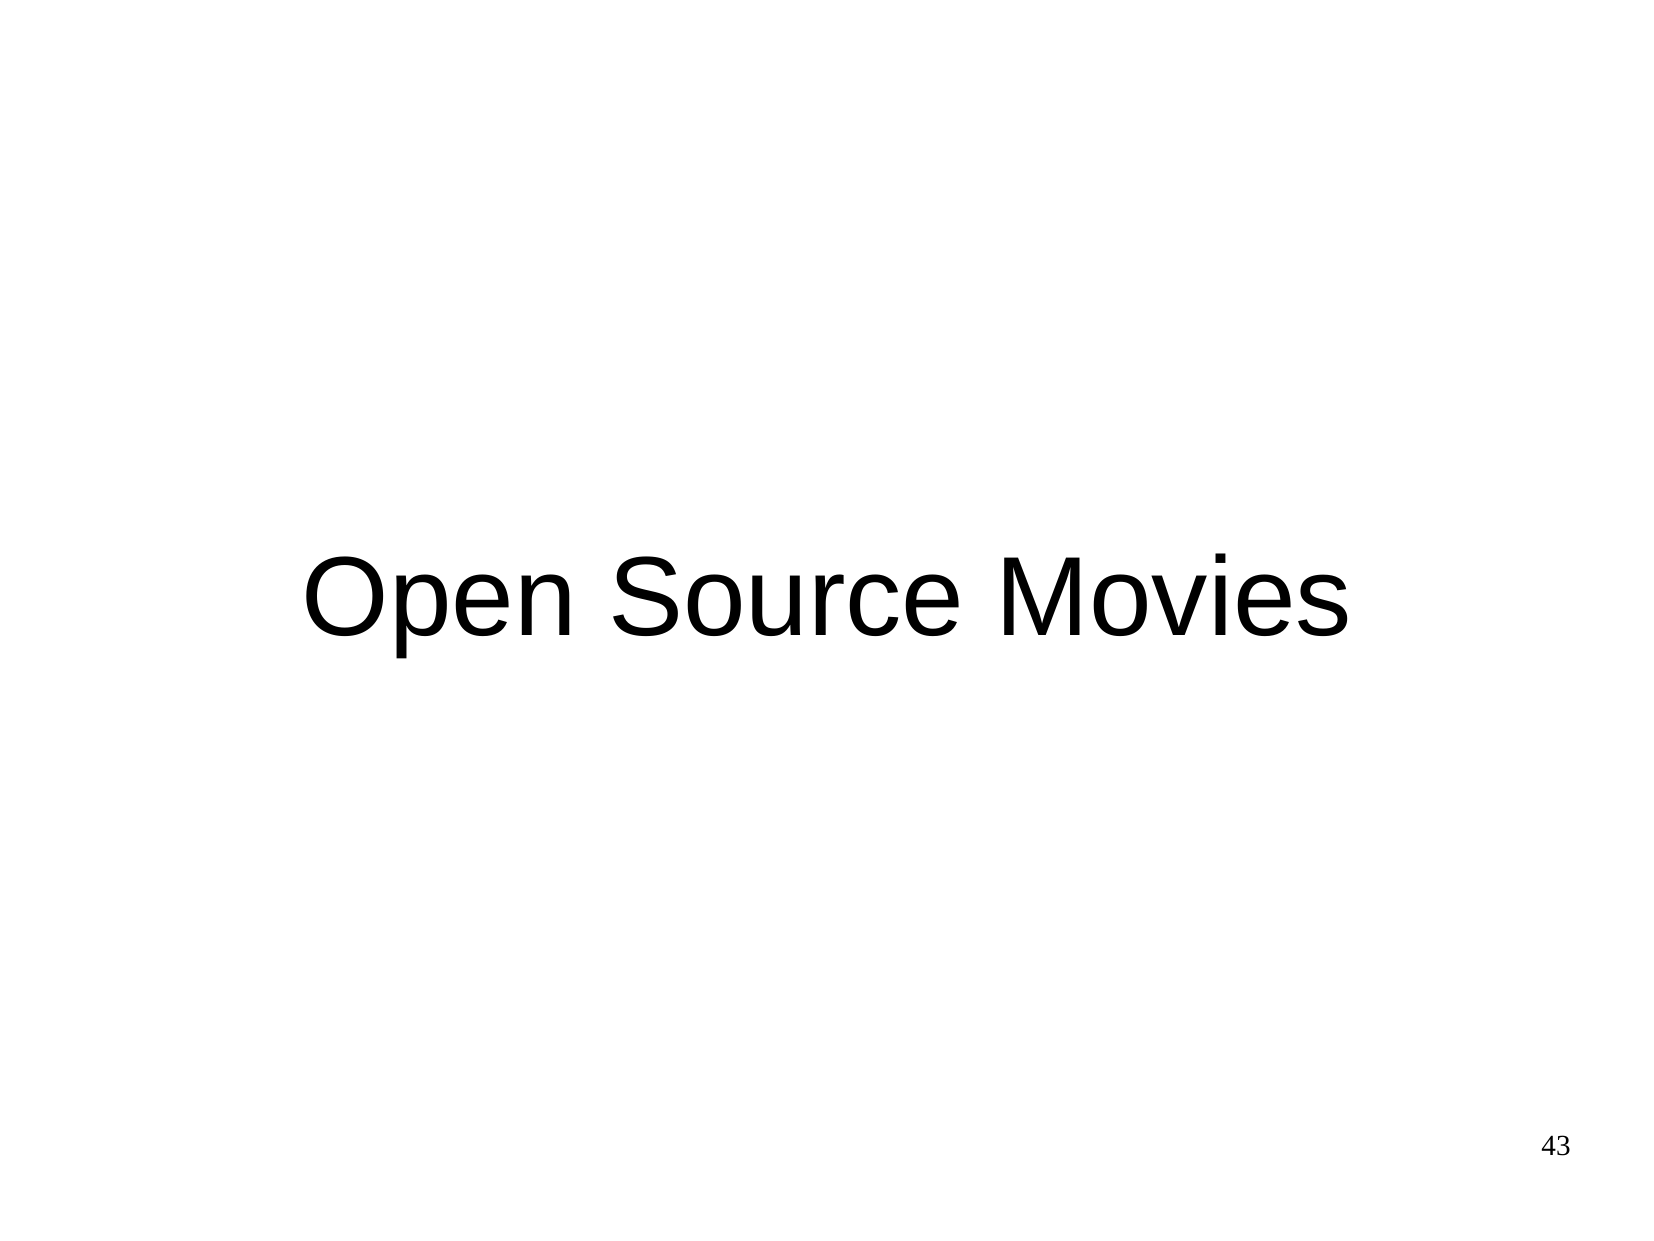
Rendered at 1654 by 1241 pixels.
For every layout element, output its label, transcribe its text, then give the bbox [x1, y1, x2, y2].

title Open Source Movies [82, 492, 1571, 700]
